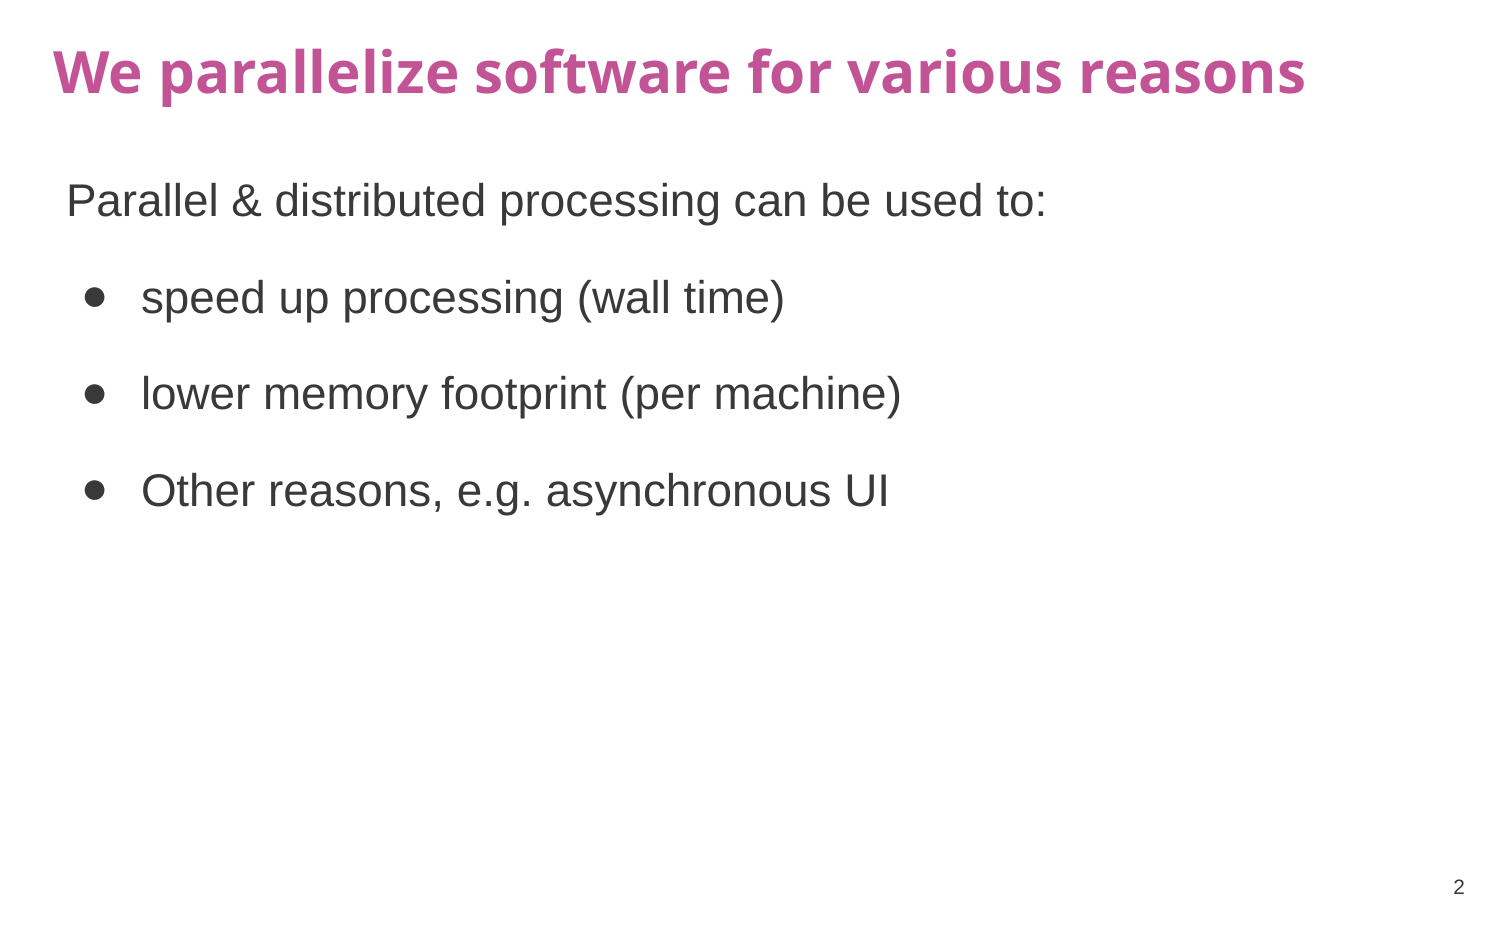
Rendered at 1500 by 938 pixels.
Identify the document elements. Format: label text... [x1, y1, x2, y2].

list Parallel & distributed processing can be used to: speed up processing (wall time) lower memory footprint (per machine) Other reasons, e.g. asynchronous UI [51, 147, 1449, 850]
title We parallelize software for various reasons [38, 20, 1463, 136]
slide_number <number> [1389, 849, 1480, 922]
